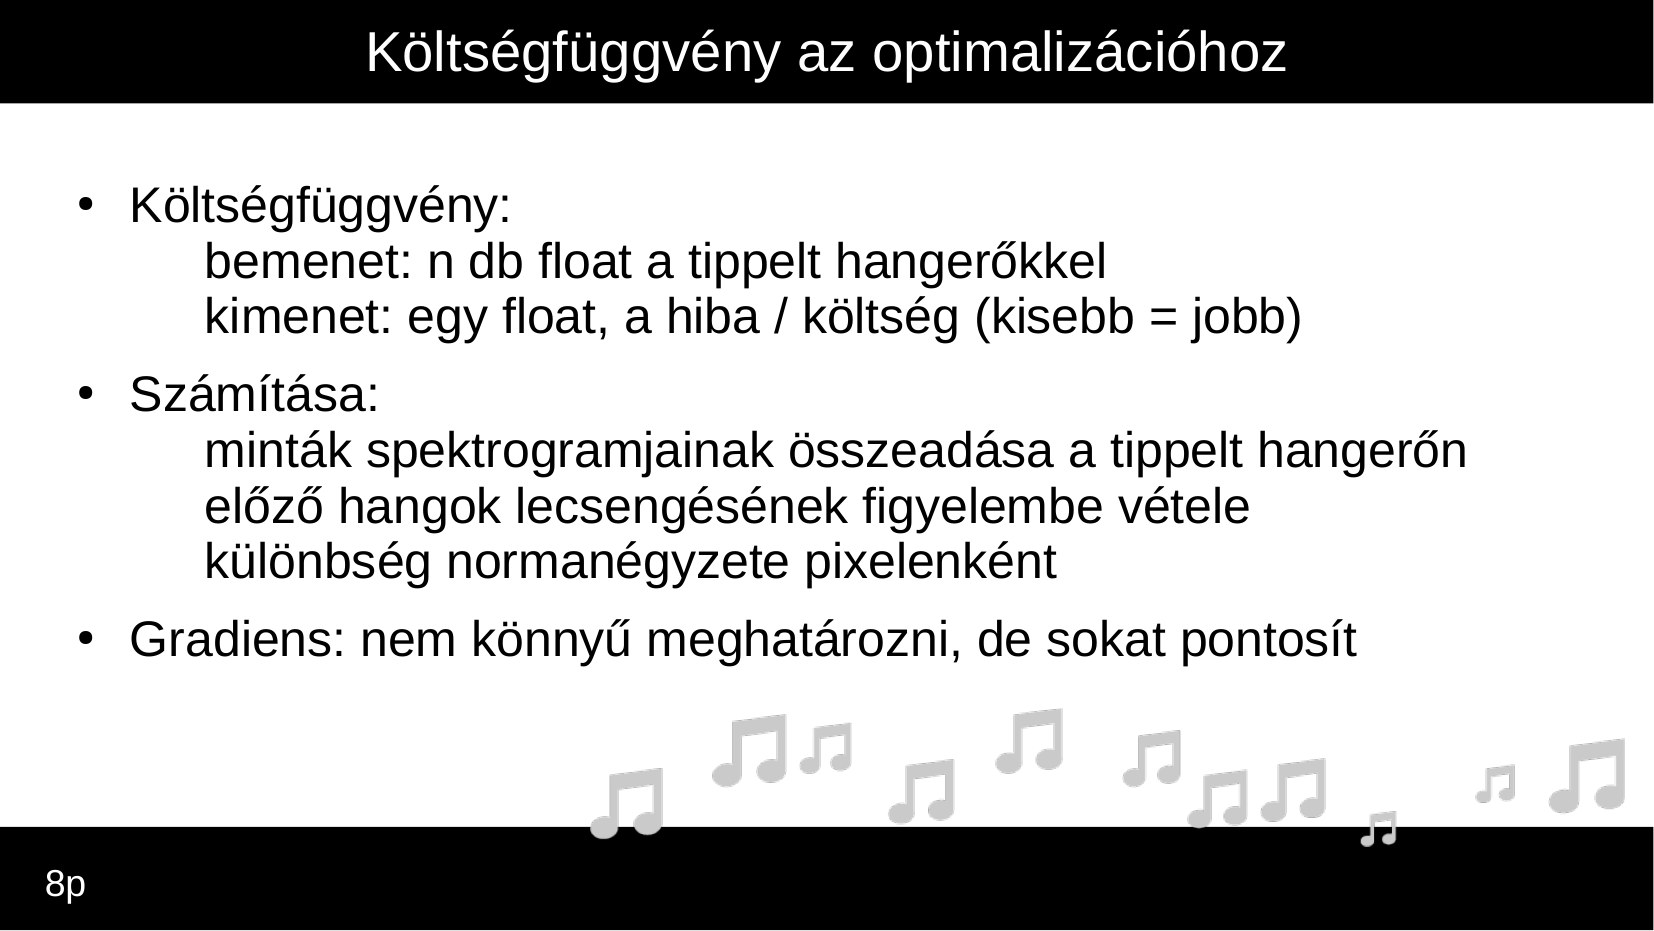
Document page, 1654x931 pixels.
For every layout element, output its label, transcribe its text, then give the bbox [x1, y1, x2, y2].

title Költségfüggvény az optimalizációhoz [59, 6, 1595, 98]
list Költségfüggvény: bemenet: n db float a tippelt hangerőkkel kimenet: egy float, a hiba / költség (kisebb = jobb) Számítása: minták spektrogramjainak összeadása a tippelt hangerőn előző hangok lecsengésének figyelembe vétele különbség normanégyzete pixelenként Gradiens: nem könnyű meghatározni, de sokat pontosít [59, 177, 1595, 768]
text_box 8p [30, 855, 106, 912]
